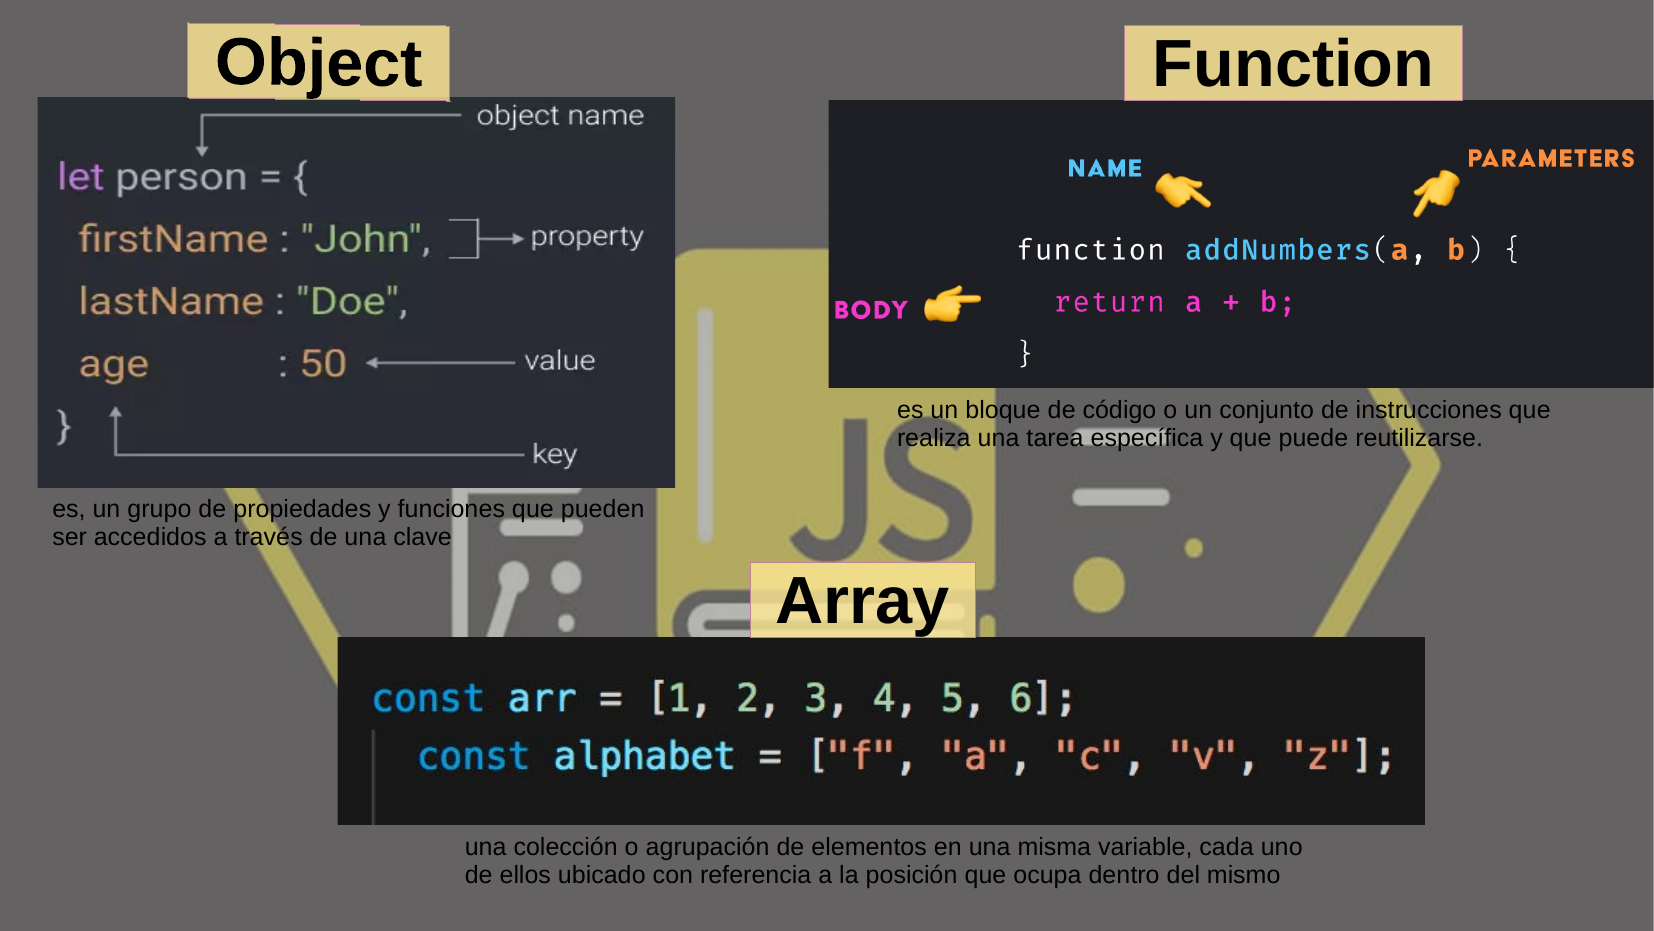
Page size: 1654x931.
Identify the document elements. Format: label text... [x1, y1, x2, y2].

text_box una colección o agrupación de elementos en una misma variable, cada uno de ellos ubicado con referencia a la posición que ocupa dentro del mismo [450, 824, 1351, 924]
picture [0, 0, 1654, 931]
text_box Array [750, 562, 976, 638]
text_box Object [187, 22, 451, 102]
text_box es, un grupo de propiedades y funciones que pueden ser accedidos a través de una clave [37, 487, 676, 573]
text_box Function [1124, 25, 1463, 101]
text_box es un bloque de código o un conjunto de instrucciones que realiza una tarea específica y que puede reutilizarse. [882, 387, 1633, 487]
